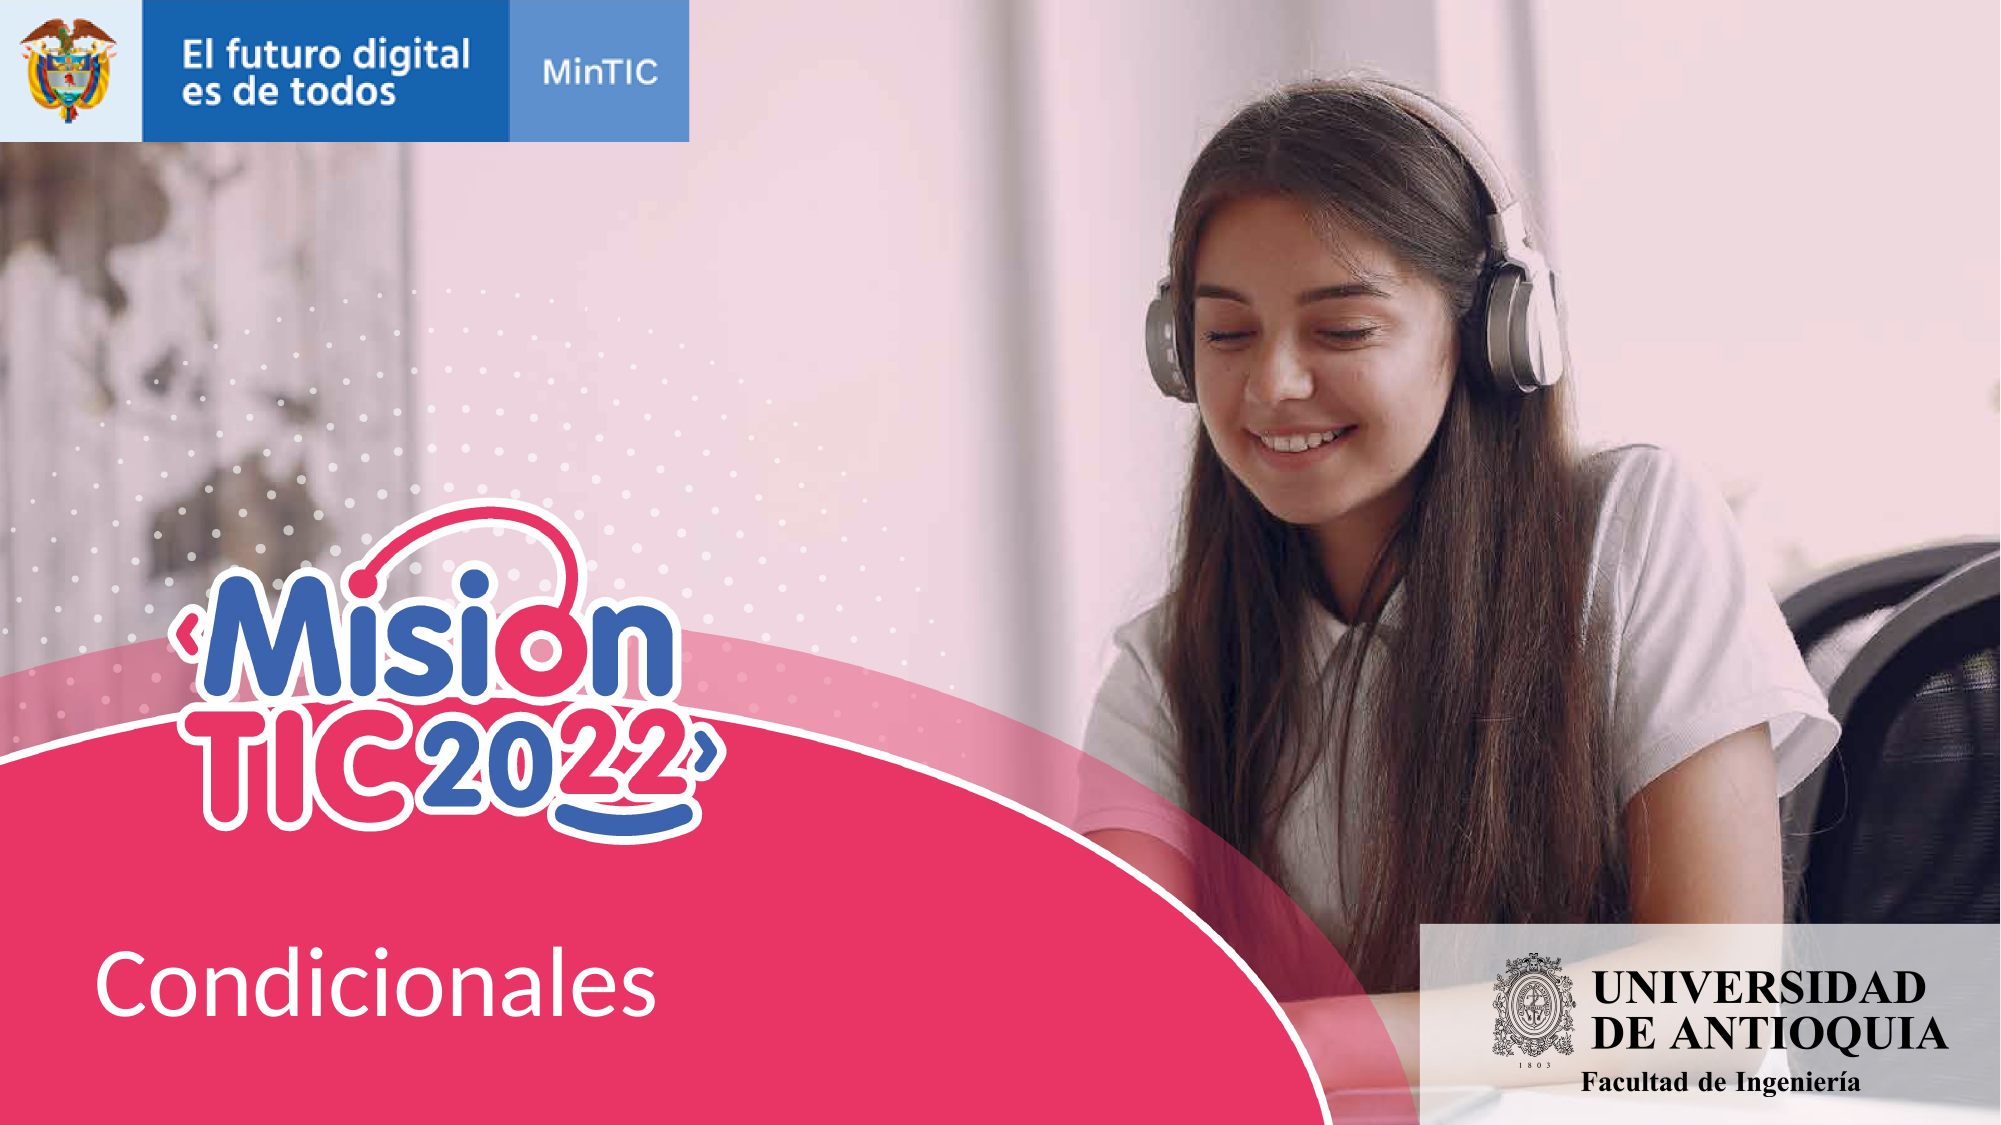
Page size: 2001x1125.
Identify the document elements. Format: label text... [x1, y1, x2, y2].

title Condicionales [79, 922, 926, 1042]
picture [0, 0, 2001, 1125]
picture [1421, 925, 2001, 1125]
